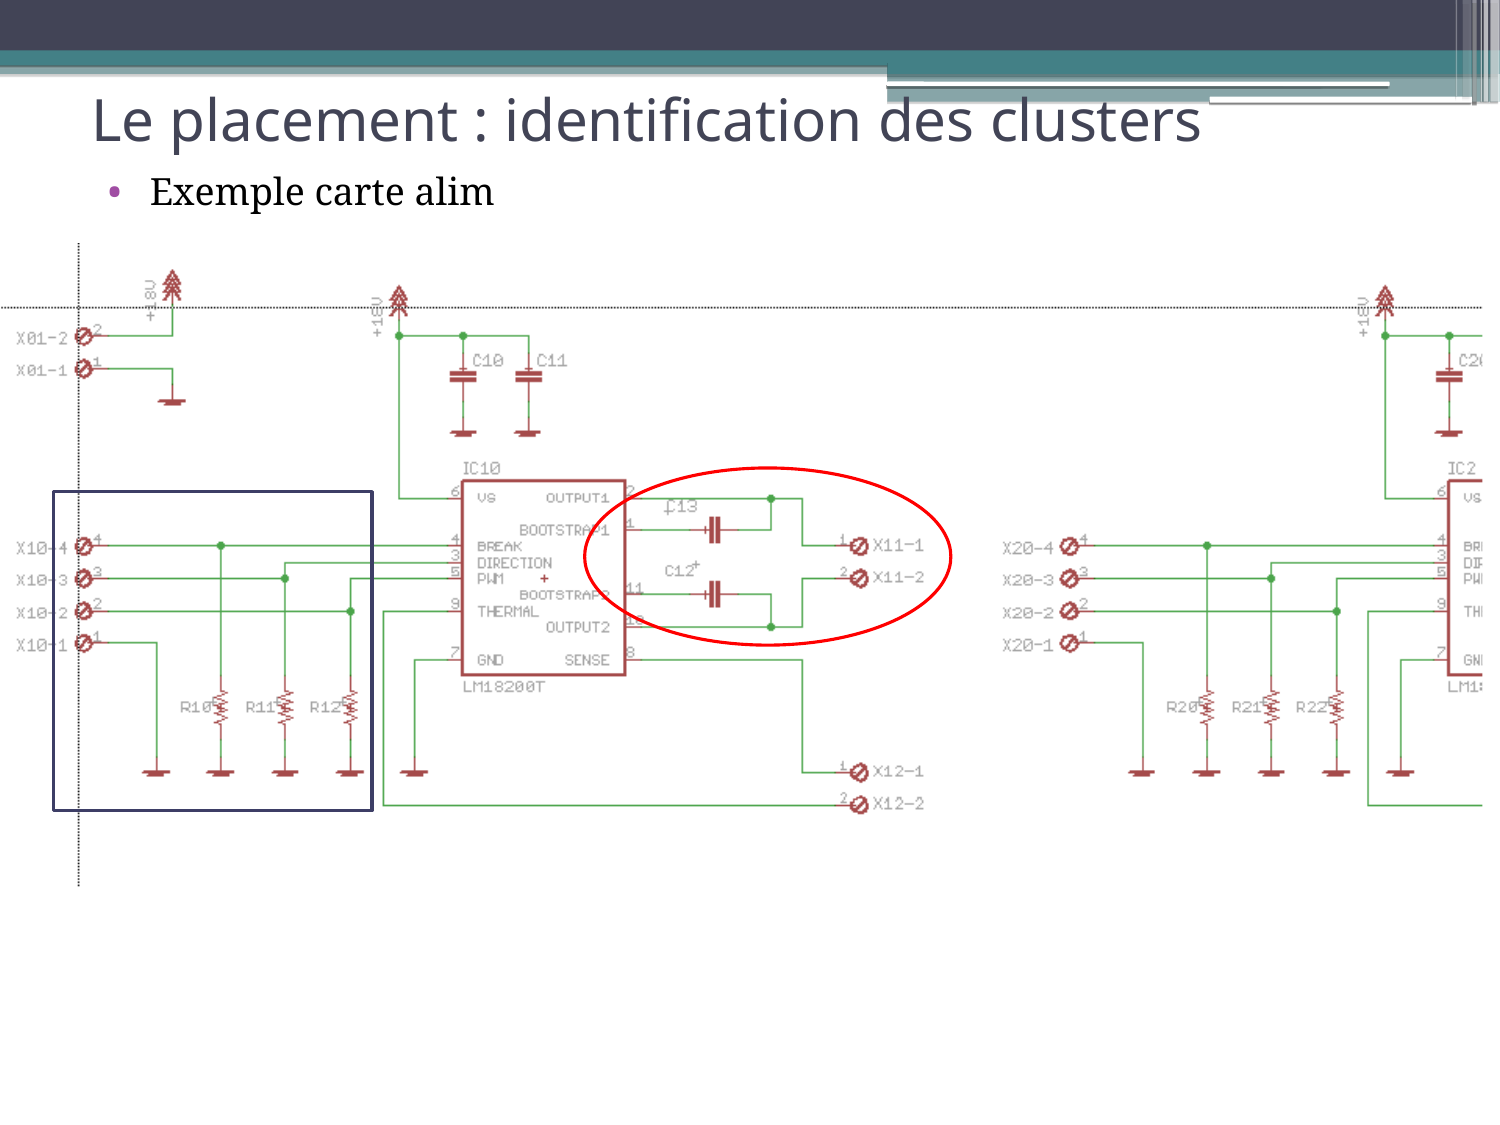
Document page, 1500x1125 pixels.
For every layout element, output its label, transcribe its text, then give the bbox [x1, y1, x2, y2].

picture [55, 493, 75, 809]
title Le placement : identification des clusters [76, 30, 1427, 206]
picture [1425, 243, 1483, 888]
picture [0, 243, 75, 888]
list Exemple carte alim [75, 160, 1425, 1079]
